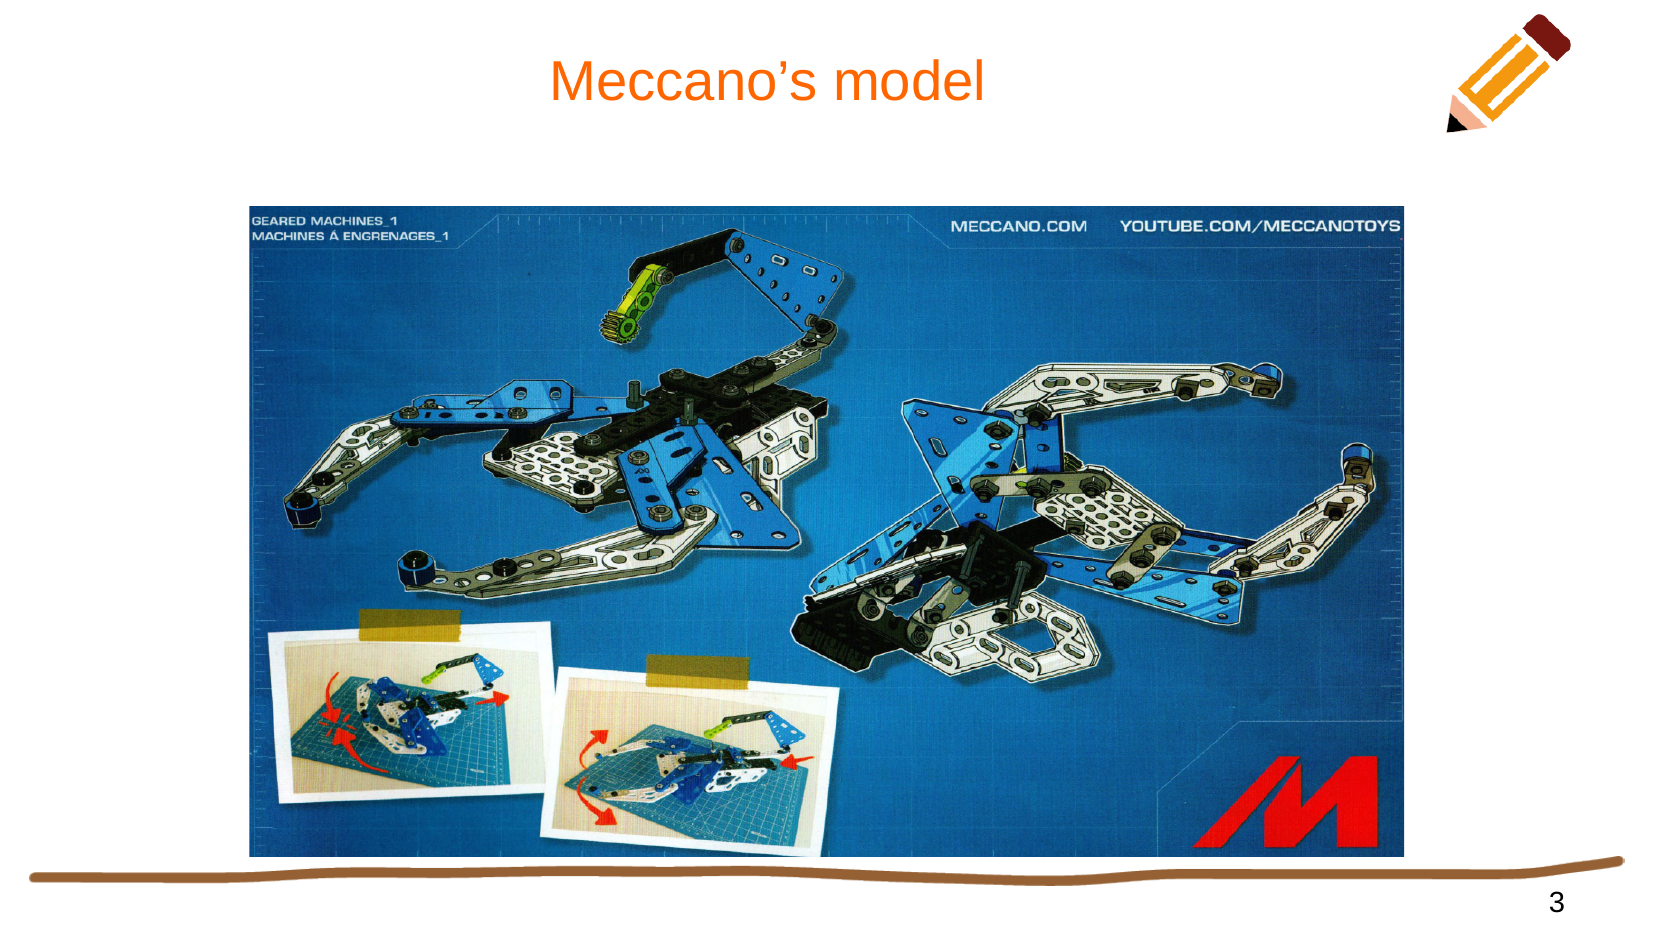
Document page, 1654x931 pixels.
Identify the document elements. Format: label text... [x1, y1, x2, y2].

picture [29, 206, 1625, 886]
picture [1446, 14, 1571, 133]
title Meccano’s model [88, 29, 1447, 133]
